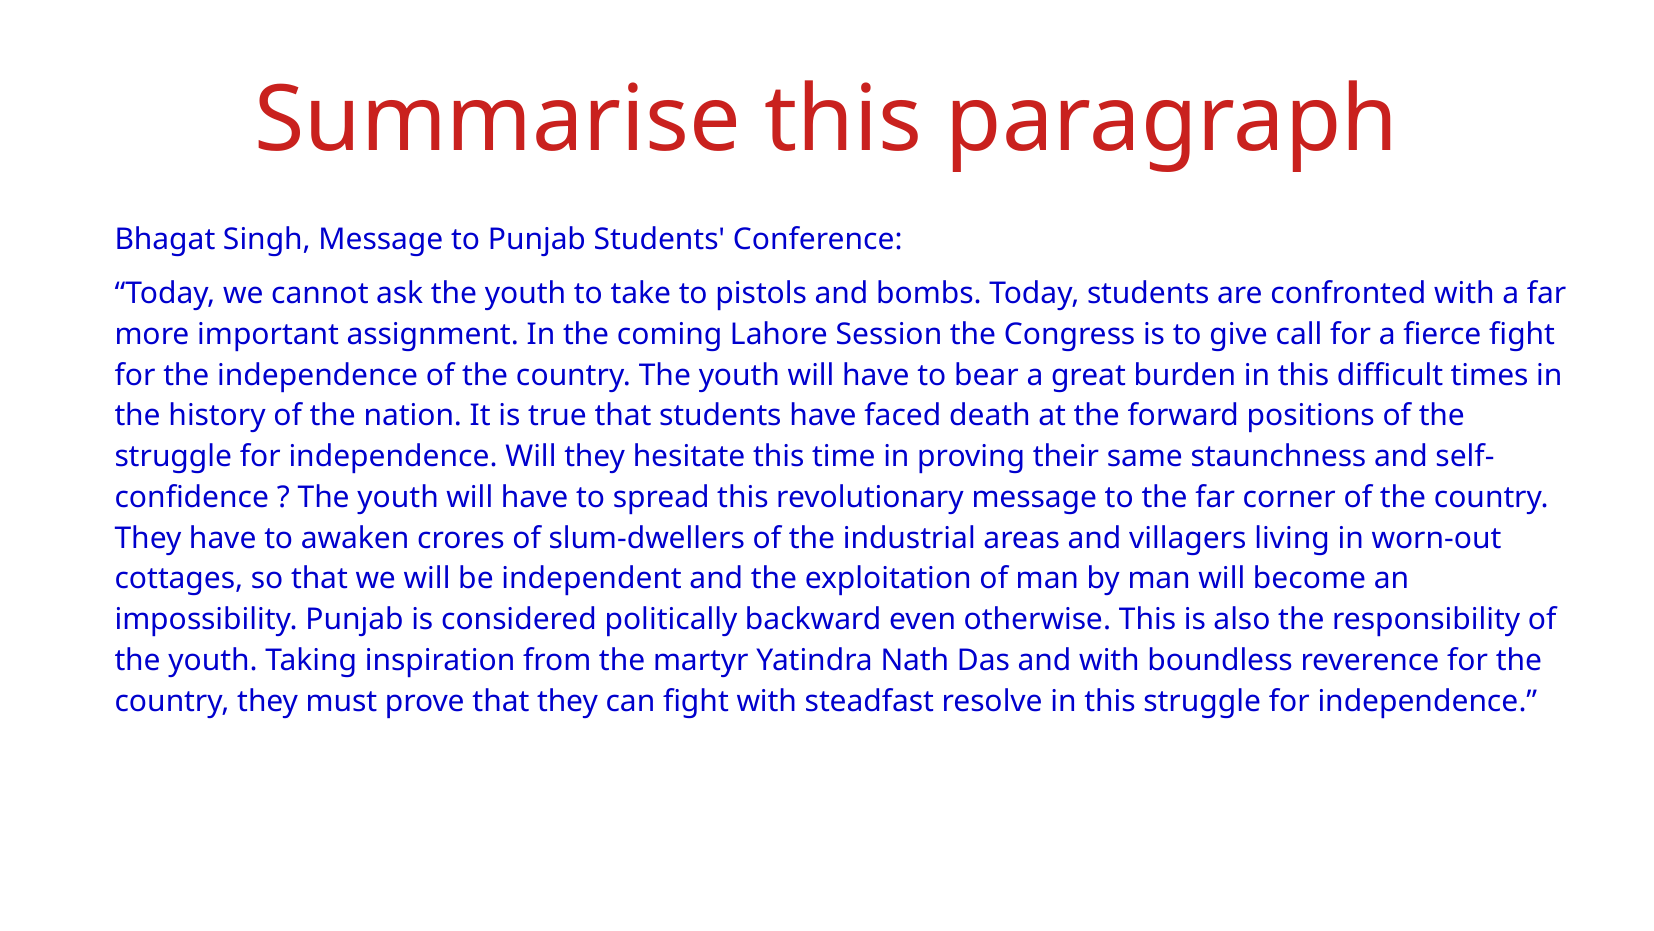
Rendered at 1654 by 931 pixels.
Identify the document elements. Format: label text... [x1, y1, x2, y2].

title Summarise this paragraph [82, 37, 1571, 193]
list Bhagat Singh, Message to Punjab Students' Conference: “Today, we cannot ask the youth to take to pistols and bombs. Today, students are confronted with a far more important assignment. In the coming Lahore Session the Congress is to give call for a fierce fight for the independence of the country. The youth will have to bear a great burden in this difficult times in the history of the nation. It is true that students have faced death at the forward positions of the struggle for independence. Will they hesitate this time in proving their same staunchness and self-confidence ? The youth will have to spread this revolutionary message to the far corner of the country. They have to awaken crores of slum-dwellers of the industrial areas and villagers living in worn-out cottages, so that we will be independent and the exploitation of man by man will become an impossibility. Punjab is considered politically backward even otherwise. This is also the responsibility of the youth. Taking inspiration from the martyr Yatindra Nath Das and with boundless reverence for the country, they must prove that they can fight with steadfast resolve in this struggle for independence.” [82, 217, 1571, 758]
